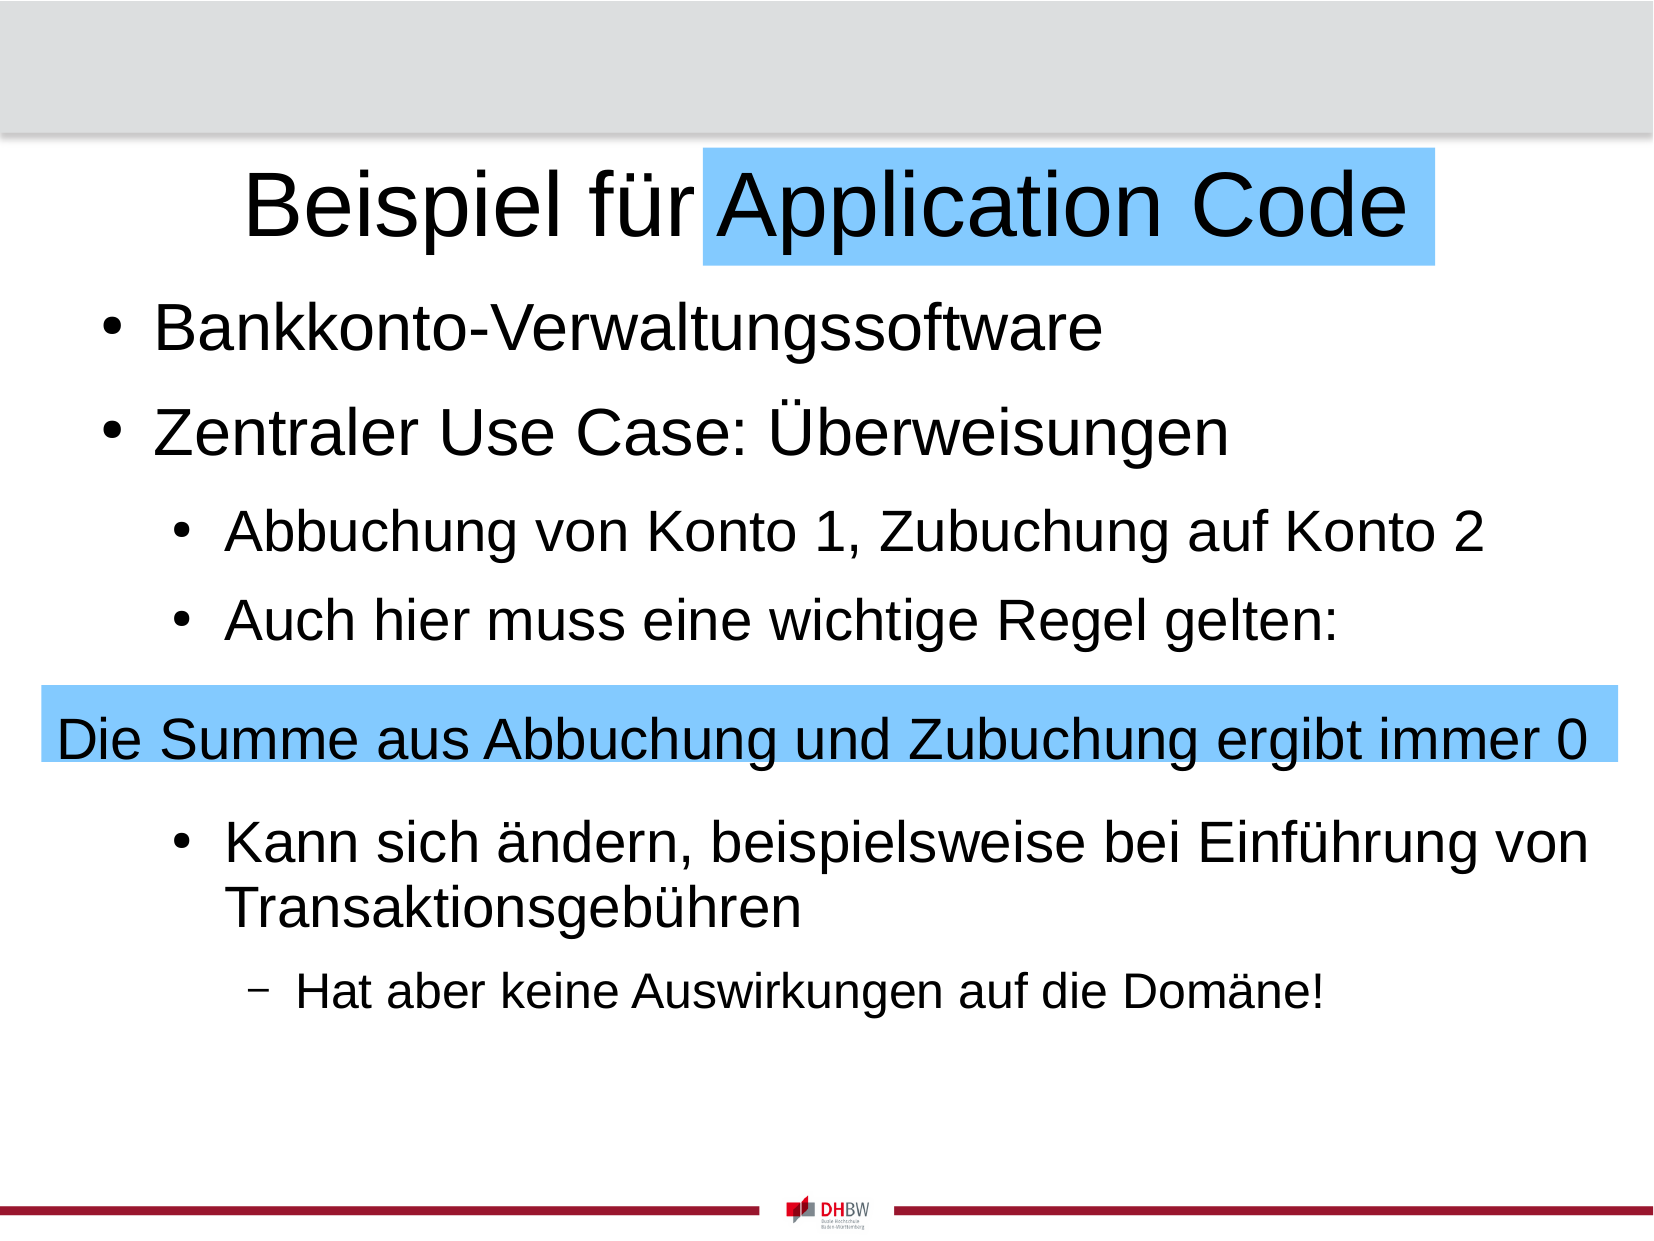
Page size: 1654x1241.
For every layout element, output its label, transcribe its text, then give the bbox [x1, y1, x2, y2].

title Beispiel für Application Code [82, 147, 1571, 257]
text_box Die Summe aus Abbuchung und Zubuchung ergibt immer 0 [41, 685, 1619, 762]
text_box [702, 257, 1436, 266]
list Kann sich ändern, beispielsweise bei Einführung von Transaktionsgebühren Hat aber keine Auswirkungen auf die Domäne! [82, 809, 1619, 1034]
list Bankkonto-Verwaltungssoftware Zentraler Use Case: Überweisungen Abbuchung von Konto 1, Zubuchung auf Konto 2 Auch hier muss eine wichtige Regel gelten: [82, 290, 1619, 653]
picture [0, 1, 1654, 1237]
